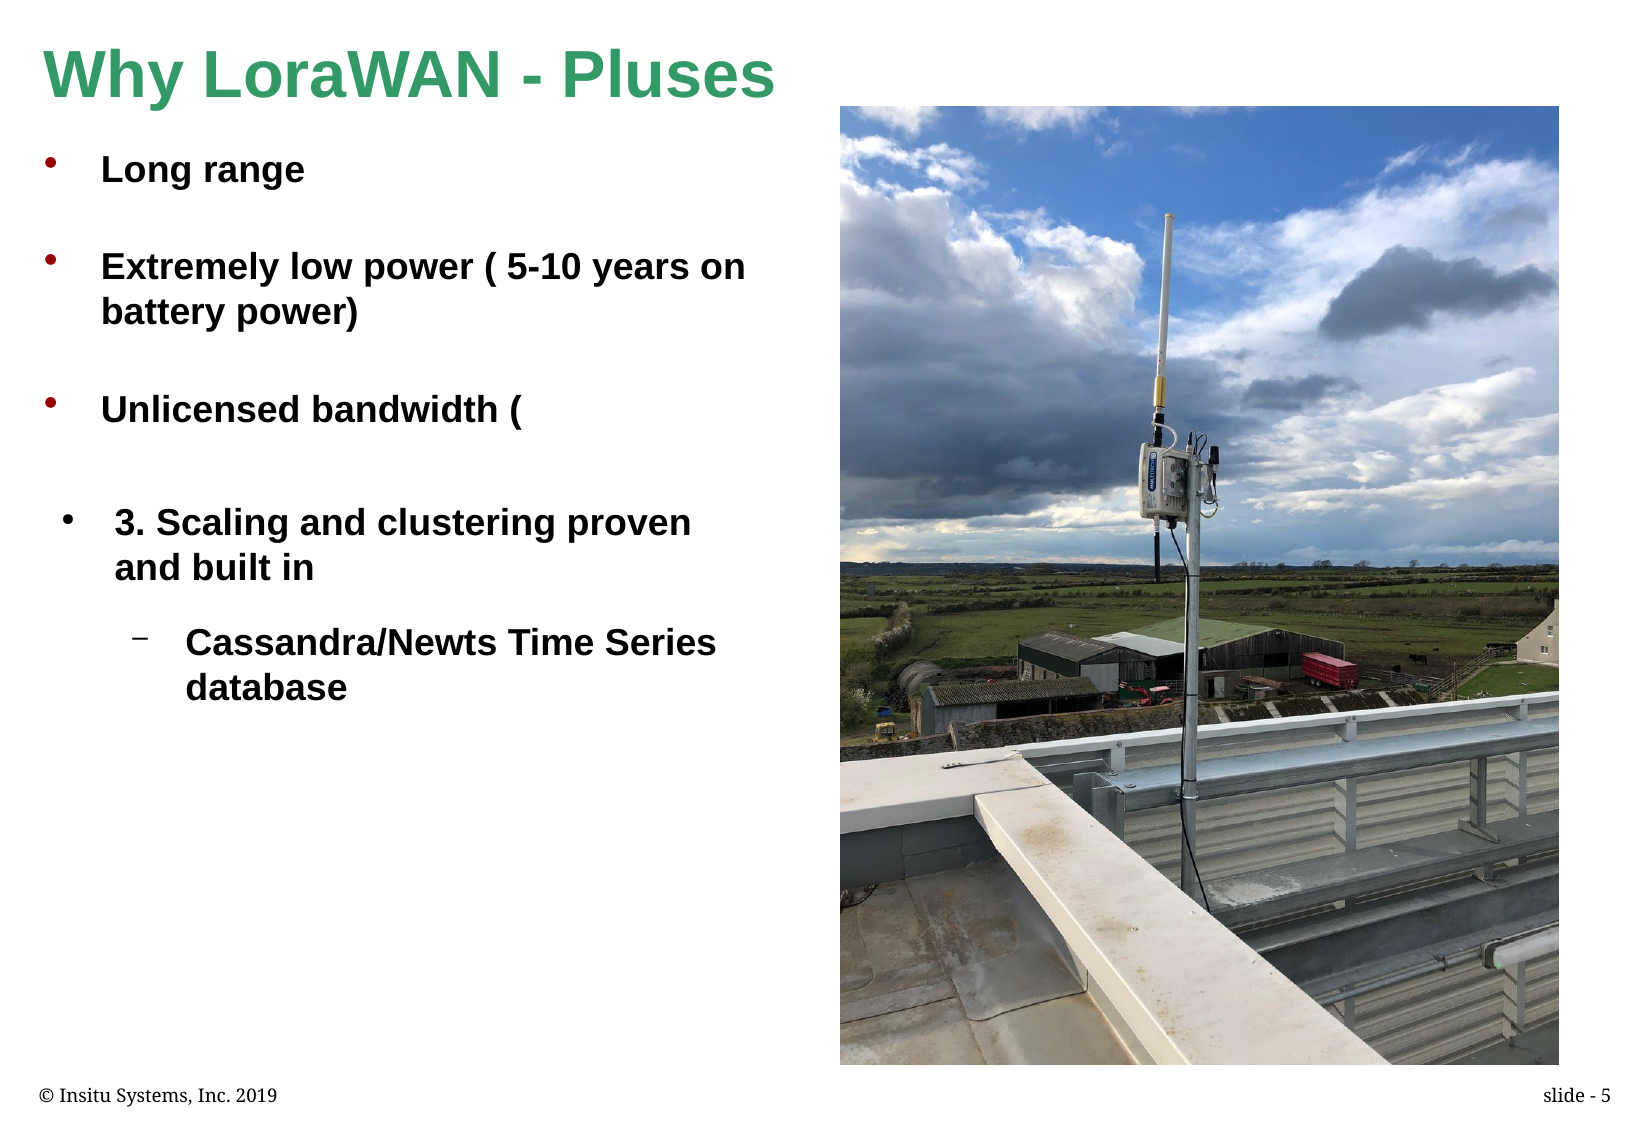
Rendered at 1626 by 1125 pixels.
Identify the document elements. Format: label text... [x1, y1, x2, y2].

list Long range Extremely low power ( 5-10 years on battery power) Unlicensed bandwidth ( 3. Scaling and clustering proven and built in Cassandra/Newts Time Series database [28, 137, 766, 1033]
picture [840, 106, 1559, 1066]
title Why LoraWAN - Pluses [28, 34, 1167, 105]
